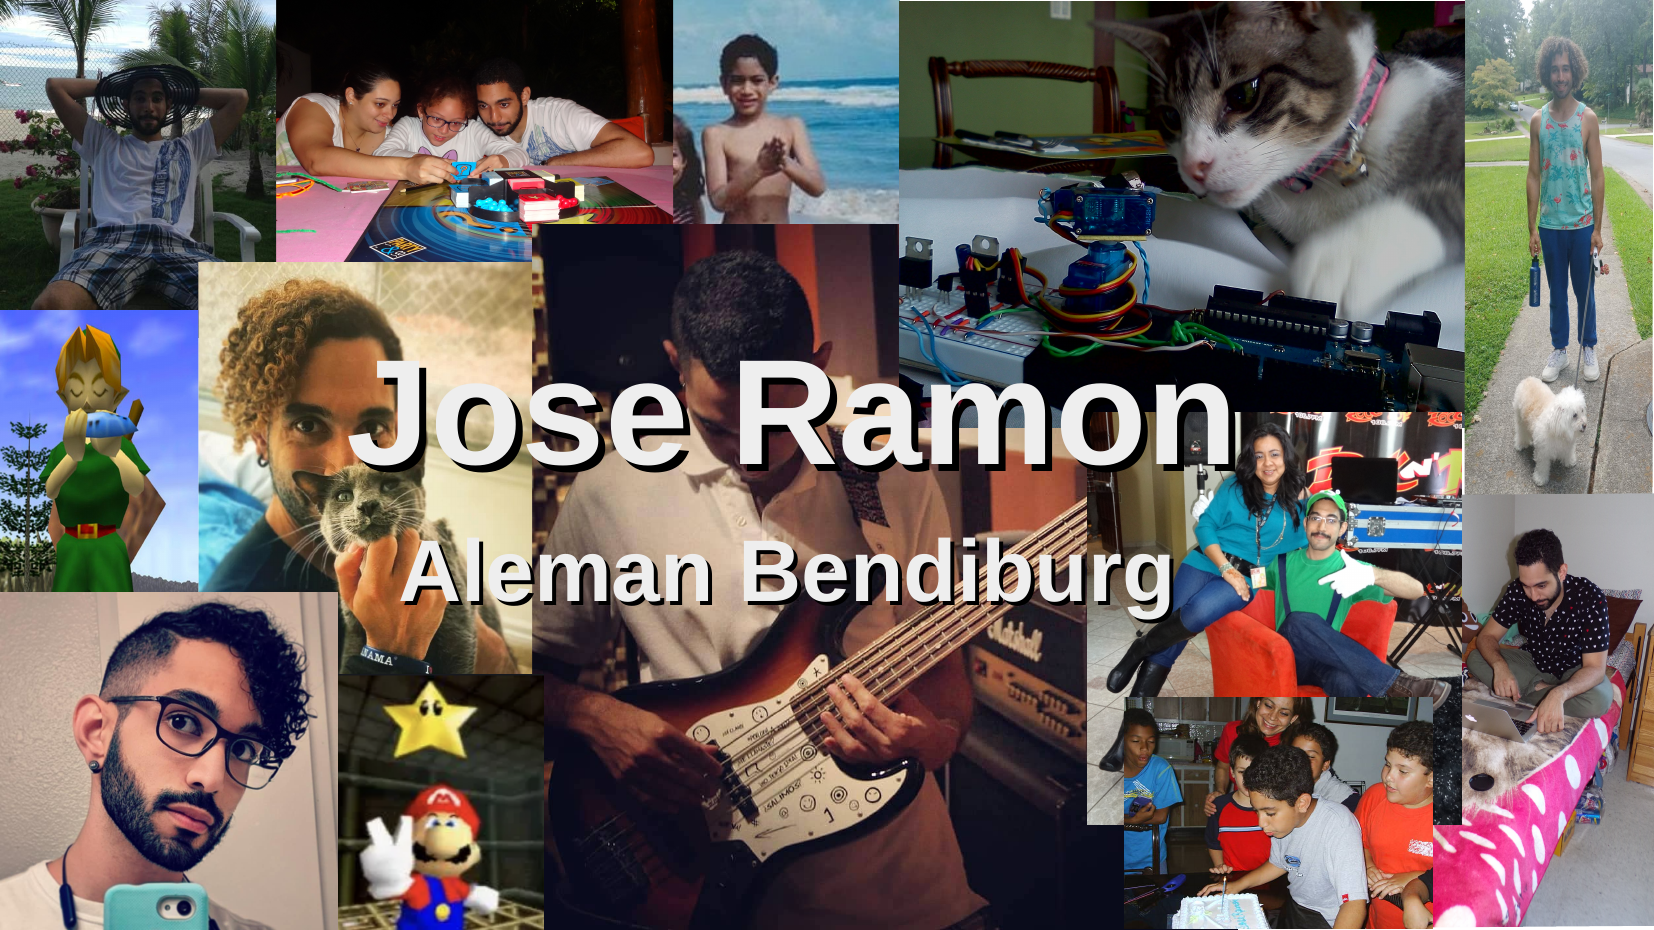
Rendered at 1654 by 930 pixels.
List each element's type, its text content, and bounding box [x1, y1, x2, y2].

text_box Aleman Bendiburg [337, 515, 1238, 698]
title Jose Ramon [199, 310, 1537, 516]
picture [0, 0, 1654, 930]
